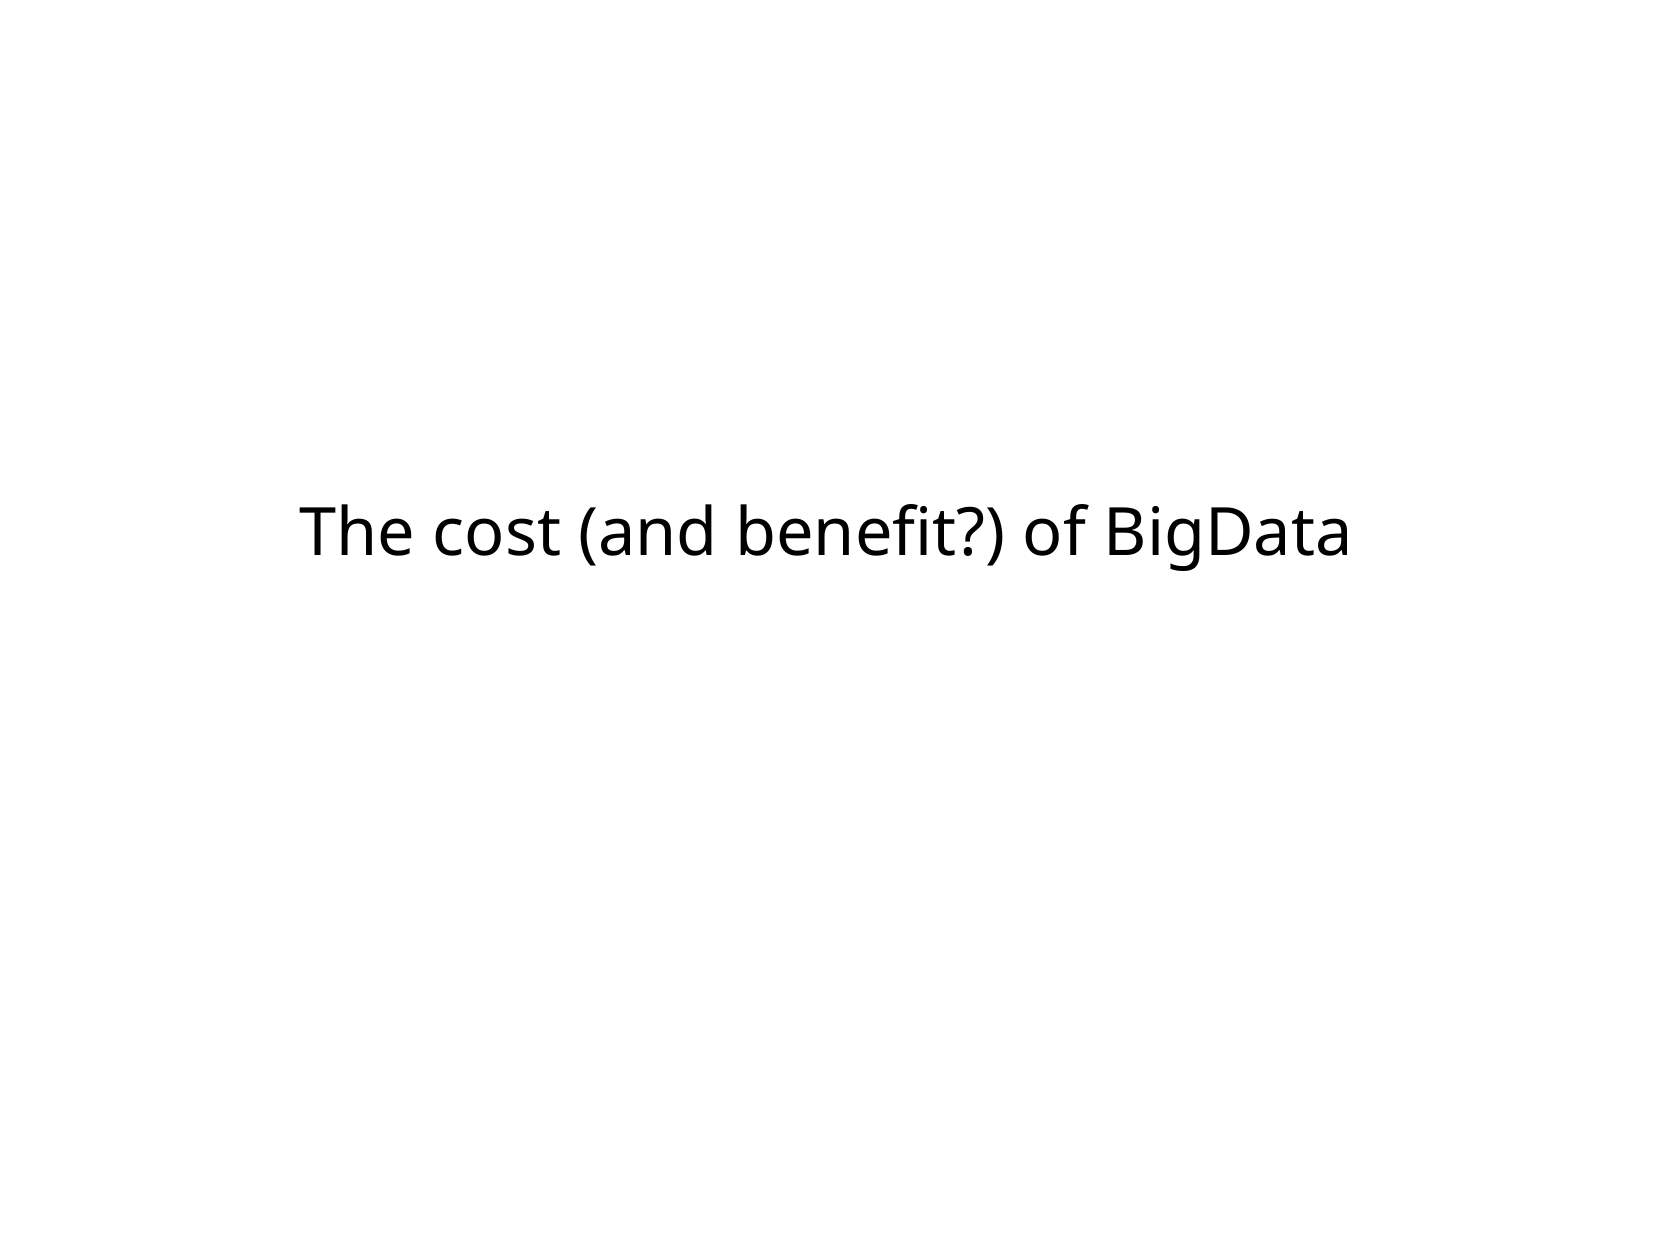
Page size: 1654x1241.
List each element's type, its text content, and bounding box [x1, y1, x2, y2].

subtitle The cost (and benefit?) of BigData [82, 49, 1571, 1010]
